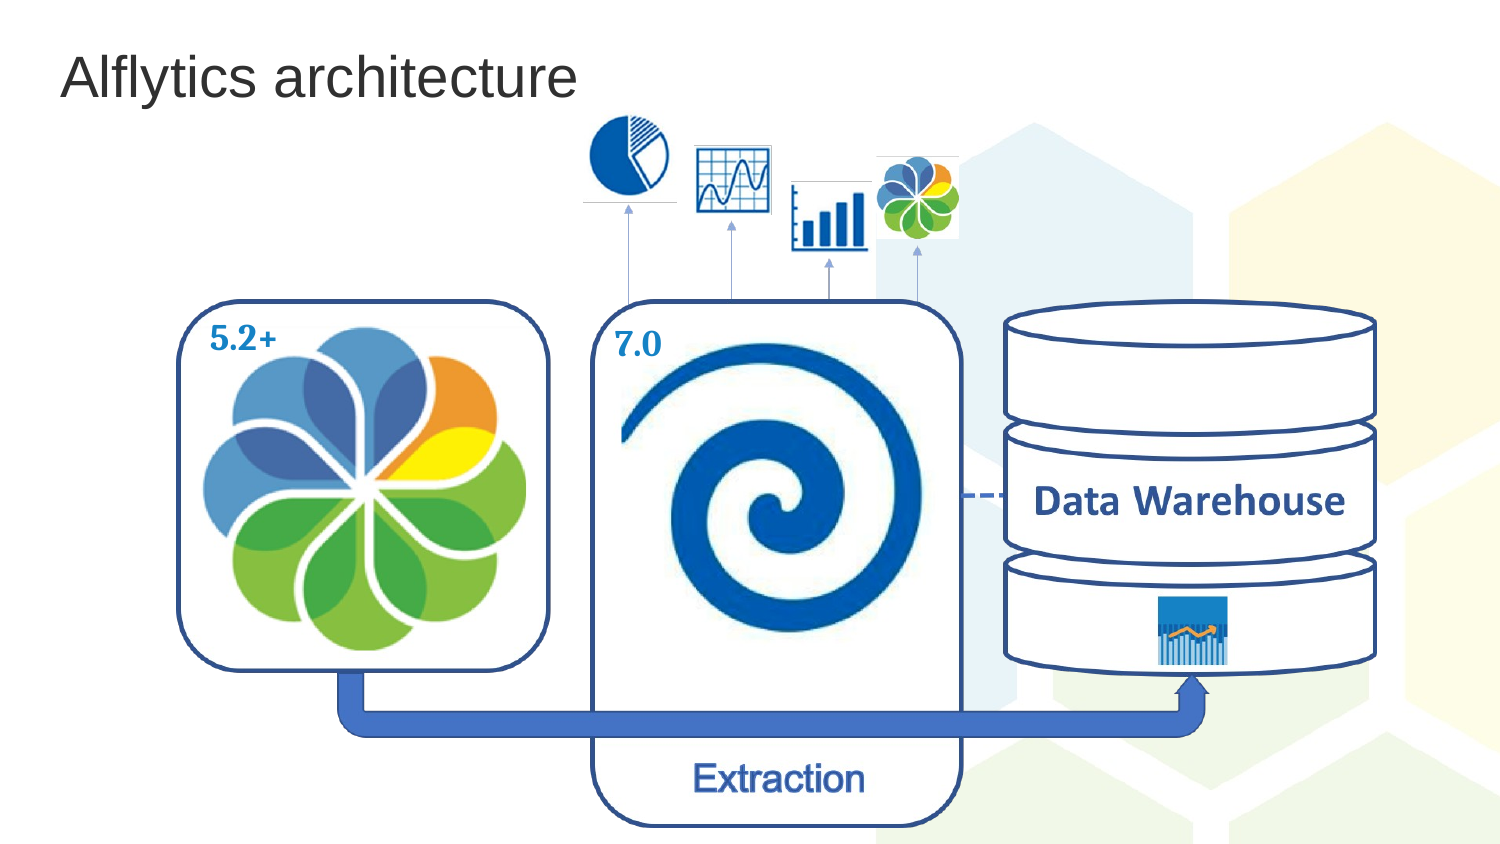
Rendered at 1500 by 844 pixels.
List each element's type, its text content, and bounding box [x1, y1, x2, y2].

text_box 5.2+ [195, 309, 331, 368]
title Alflytics architecture [45, 24, 1443, 118]
picture [0, 0, 1500, 844]
text_box 7.0 [600, 315, 709, 387]
